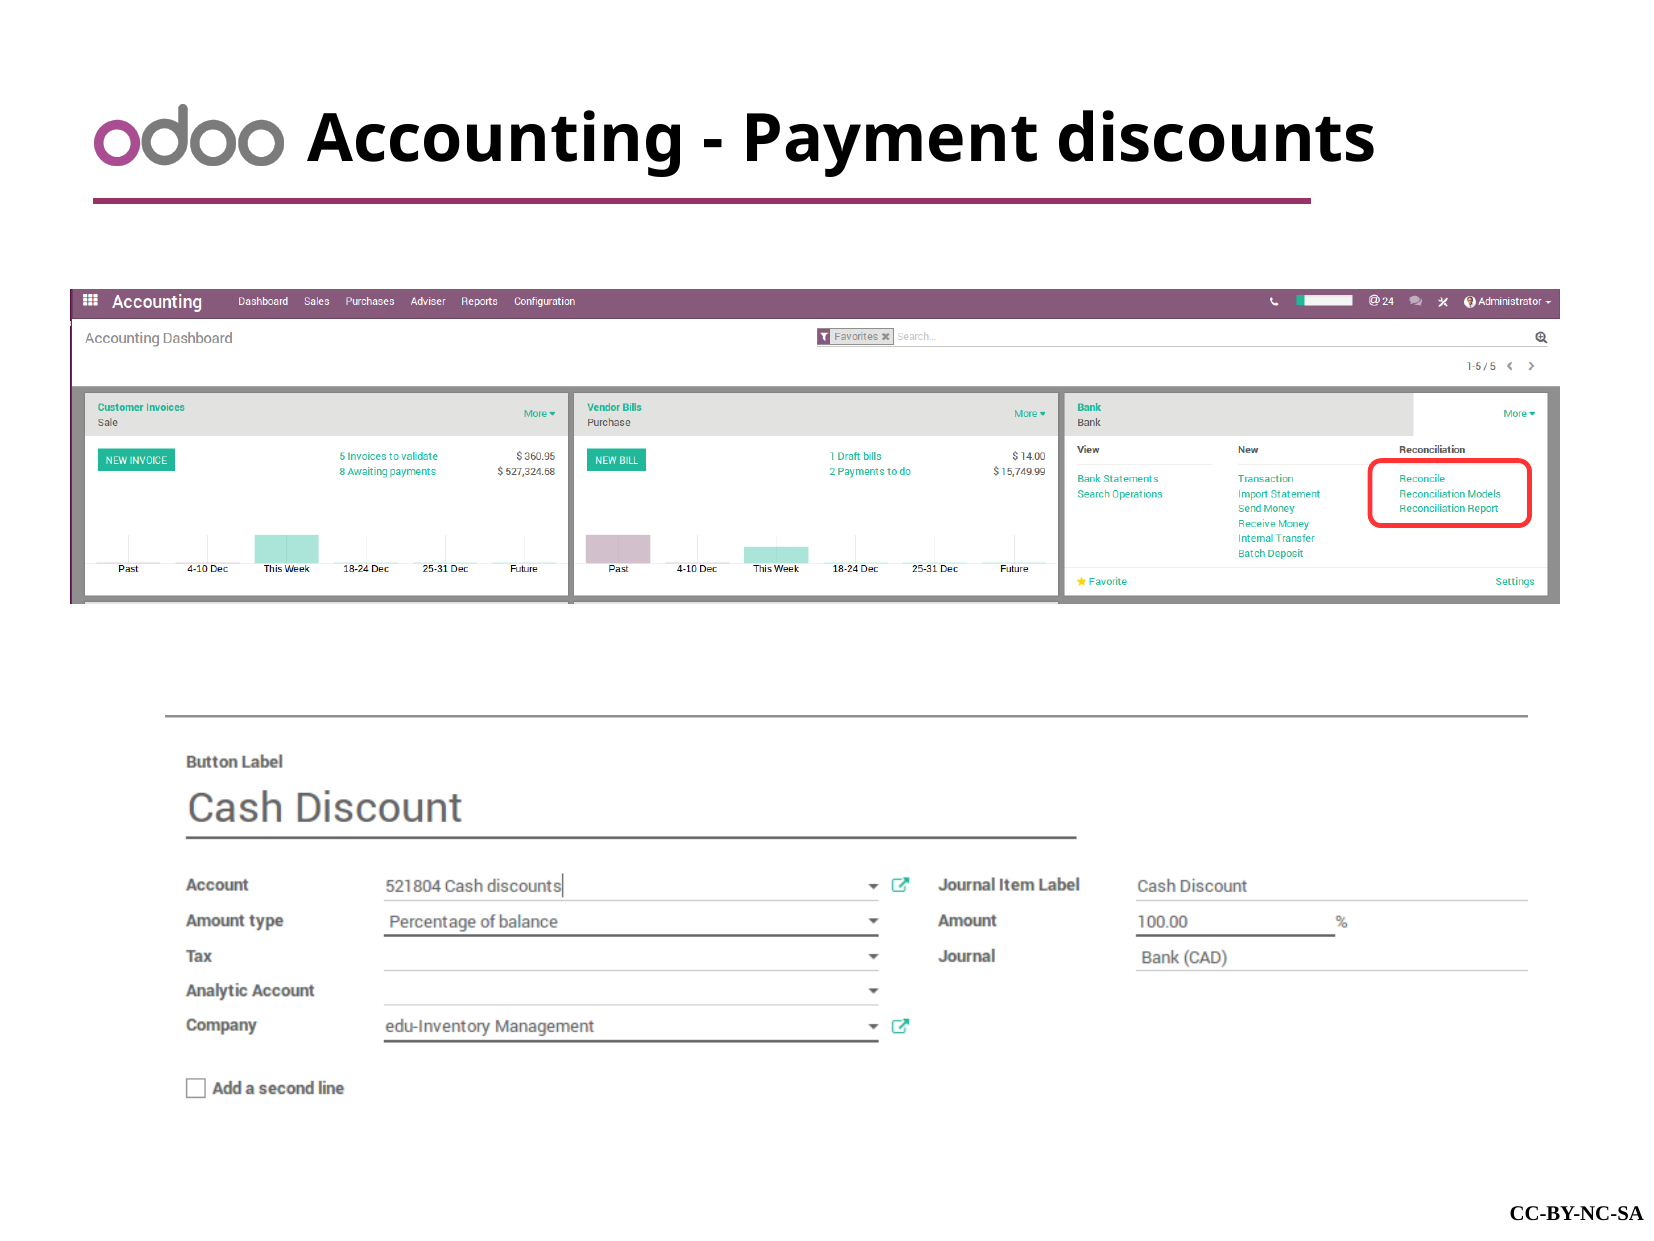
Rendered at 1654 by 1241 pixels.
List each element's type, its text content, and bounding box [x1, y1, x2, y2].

picture [94, 104, 284, 166]
picture [165, 715, 1528, 1123]
title Accounting - Payment discounts [307, 31, 1570, 239]
picture [70, 289, 1560, 604]
text_box [1370, 460, 1530, 526]
